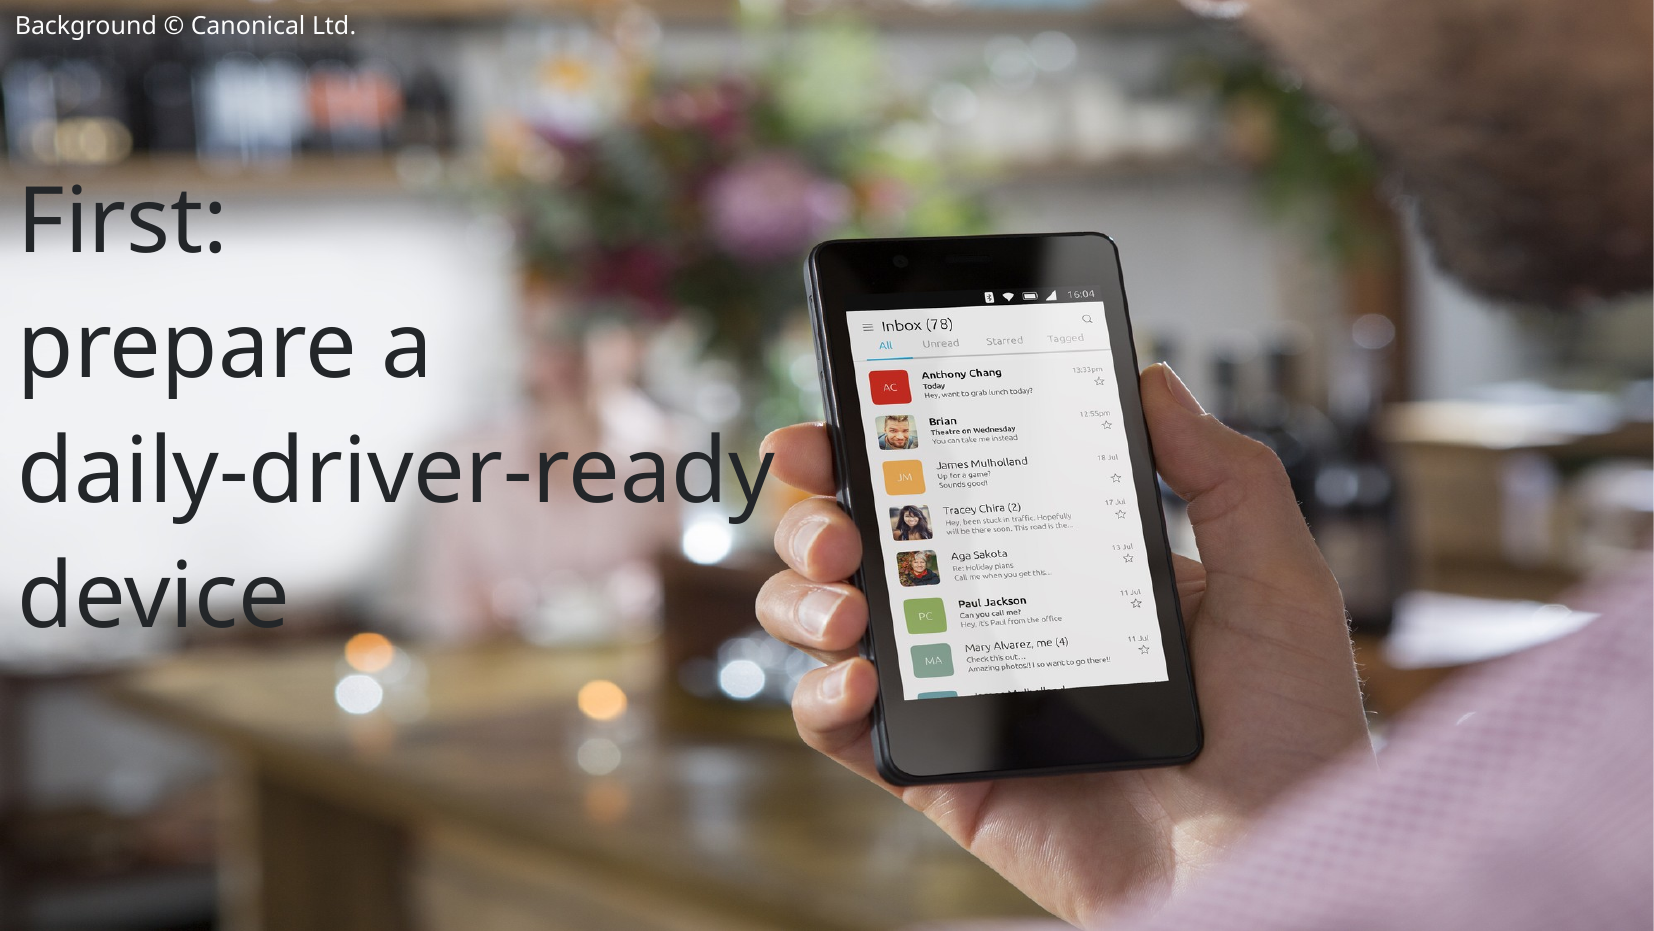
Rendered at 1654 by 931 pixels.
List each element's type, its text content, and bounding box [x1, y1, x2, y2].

text_box Background © Canonical Ltd. [0, 0, 445, 43]
title First: prepare a daily-driver-ready device [17, 198, 1506, 610]
picture [0, 0, 1654, 931]
